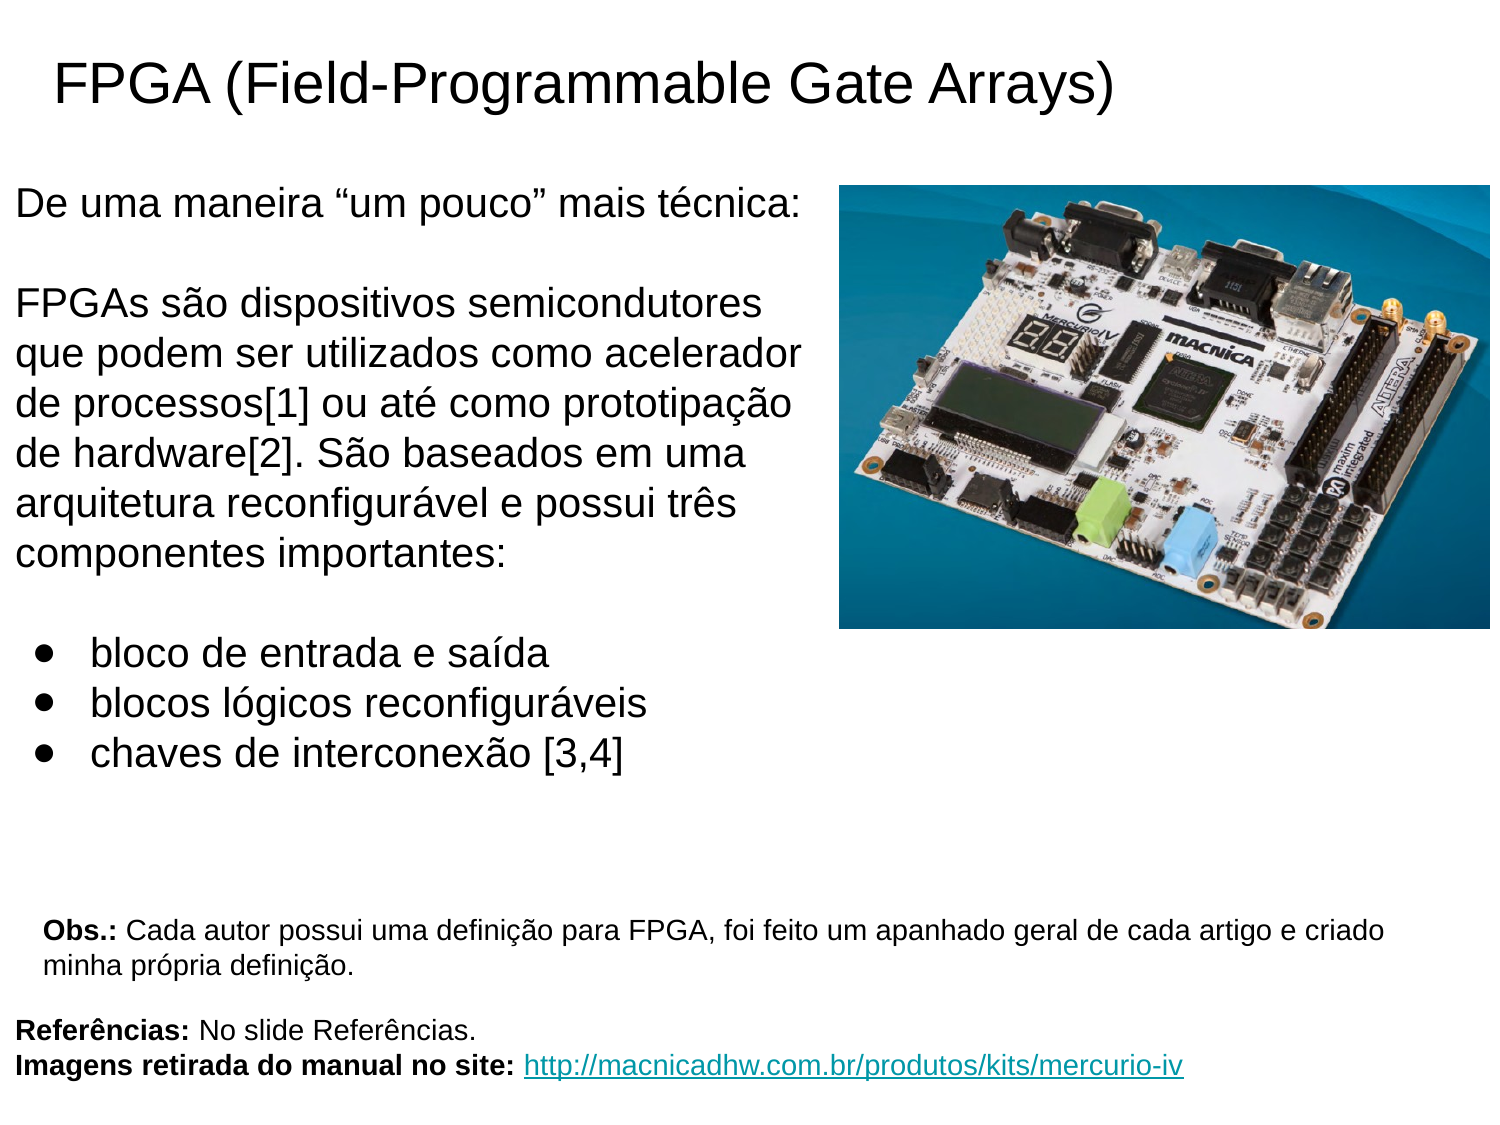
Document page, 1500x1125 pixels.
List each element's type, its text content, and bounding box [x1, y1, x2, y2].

text_box Obs.: Cada autor possui uma definição para FPGA, foi feito um apanhado geral de cada artigo e criado minha própria definição. [27, 896, 1445, 1022]
title FPGA (Field-Programmable Gate Arrays) [38, 30, 1471, 156]
picture [839, 200, 1478, 629]
list Referências: No slide Referências. Imagens retirada do manual no site: http://macnicadhw.com.br/produtos/kits/mercurio-iv [0, 996, 1500, 1122]
text_box De uma maneira “um pouco” mais técnica: FPGAs são dispositivos semicondutores que podem ser utilizados como acelerador de processos[1] ou até como prototipação de hardware[2]. São baseados em uma arquitetura reconfigurável e possui três componentes importantes: bloco de entrada e saída blocos lógicos reconfiguráveis chaves de interconexão [3,4] [0, 160, 827, 919]
